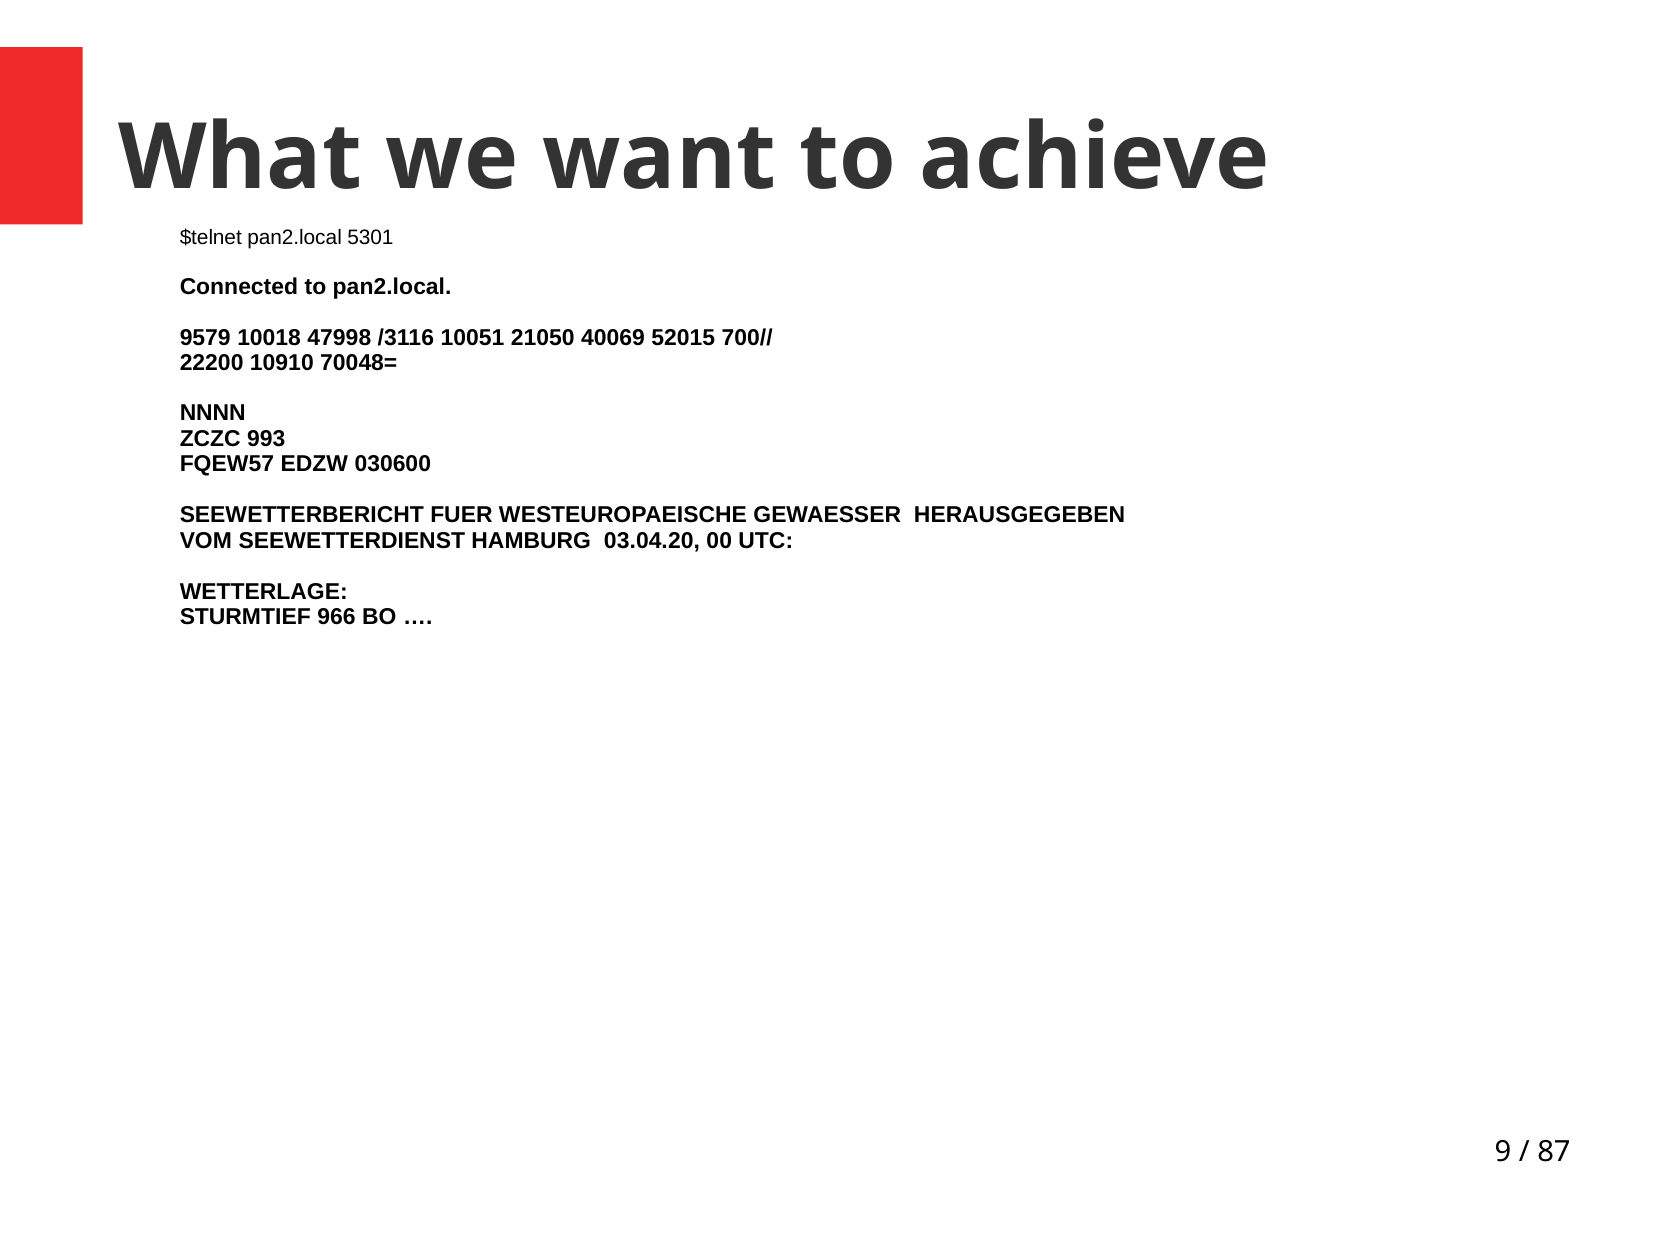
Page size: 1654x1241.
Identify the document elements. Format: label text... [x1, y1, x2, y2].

text_box $telnet pan2.local 5301 Connected to pan2.local. 9579 10018 47998 /3116 10051 21050 40069 52015 700// 22200 10910 70048= NNNN ZCZC 993 FQEW57 EDZW 030600 SEEWETTERBERICHT FUER WESTEUROPAEISCHE GEWAESSER HERAUSGEGEBEN VOM SEEWETTERDIENST HAMBURG 03.04.20, 00 UTC: WETTERLAGE: STURMTIEF 966 BO …. [165, 218, 1173, 1026]
title What we want to achieve [118, 49, 1571, 257]
